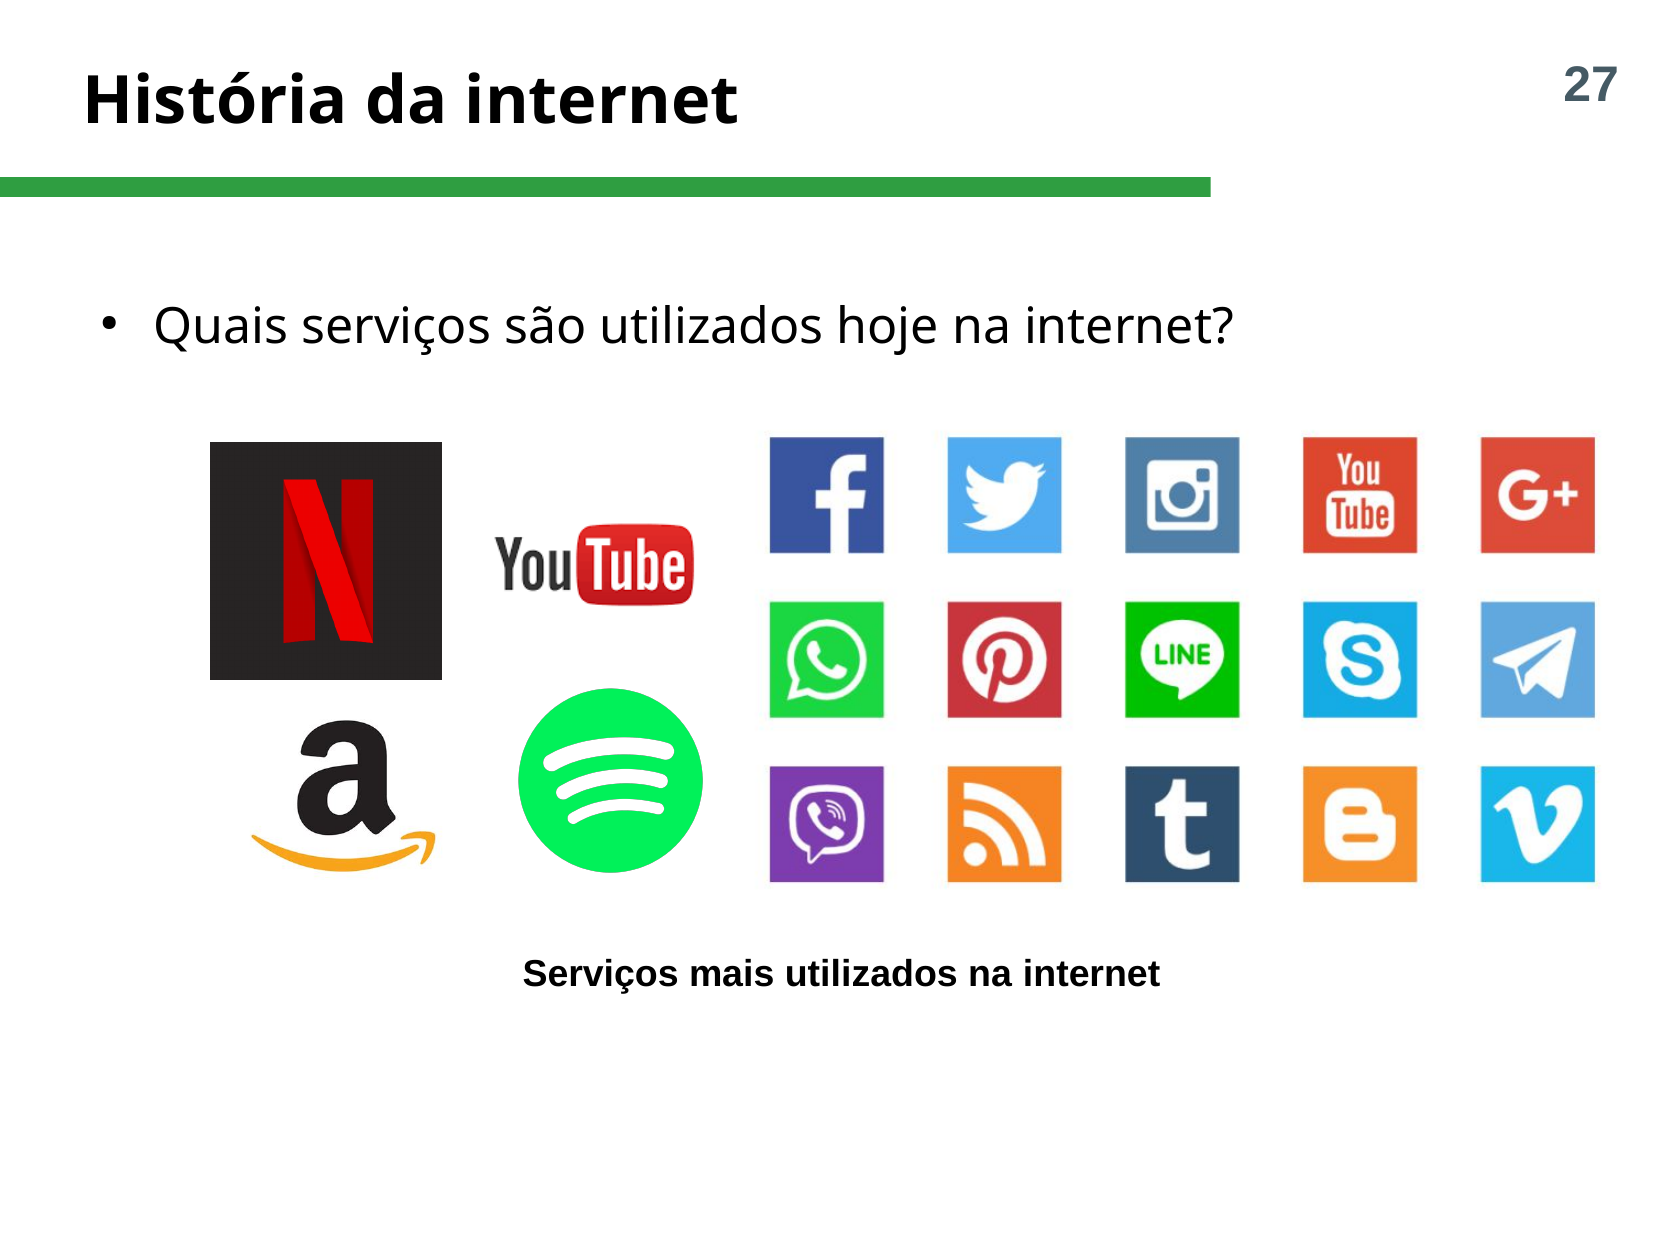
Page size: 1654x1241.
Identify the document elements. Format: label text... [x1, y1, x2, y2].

picture [186, 413, 1618, 903]
list Quais serviços são utilizados hoje na internet? [82, 290, 1571, 1216]
title História da internet [82, 0, 1152, 202]
text_box Serviços mais utilizados na internet [472, 944, 1211, 1007]
